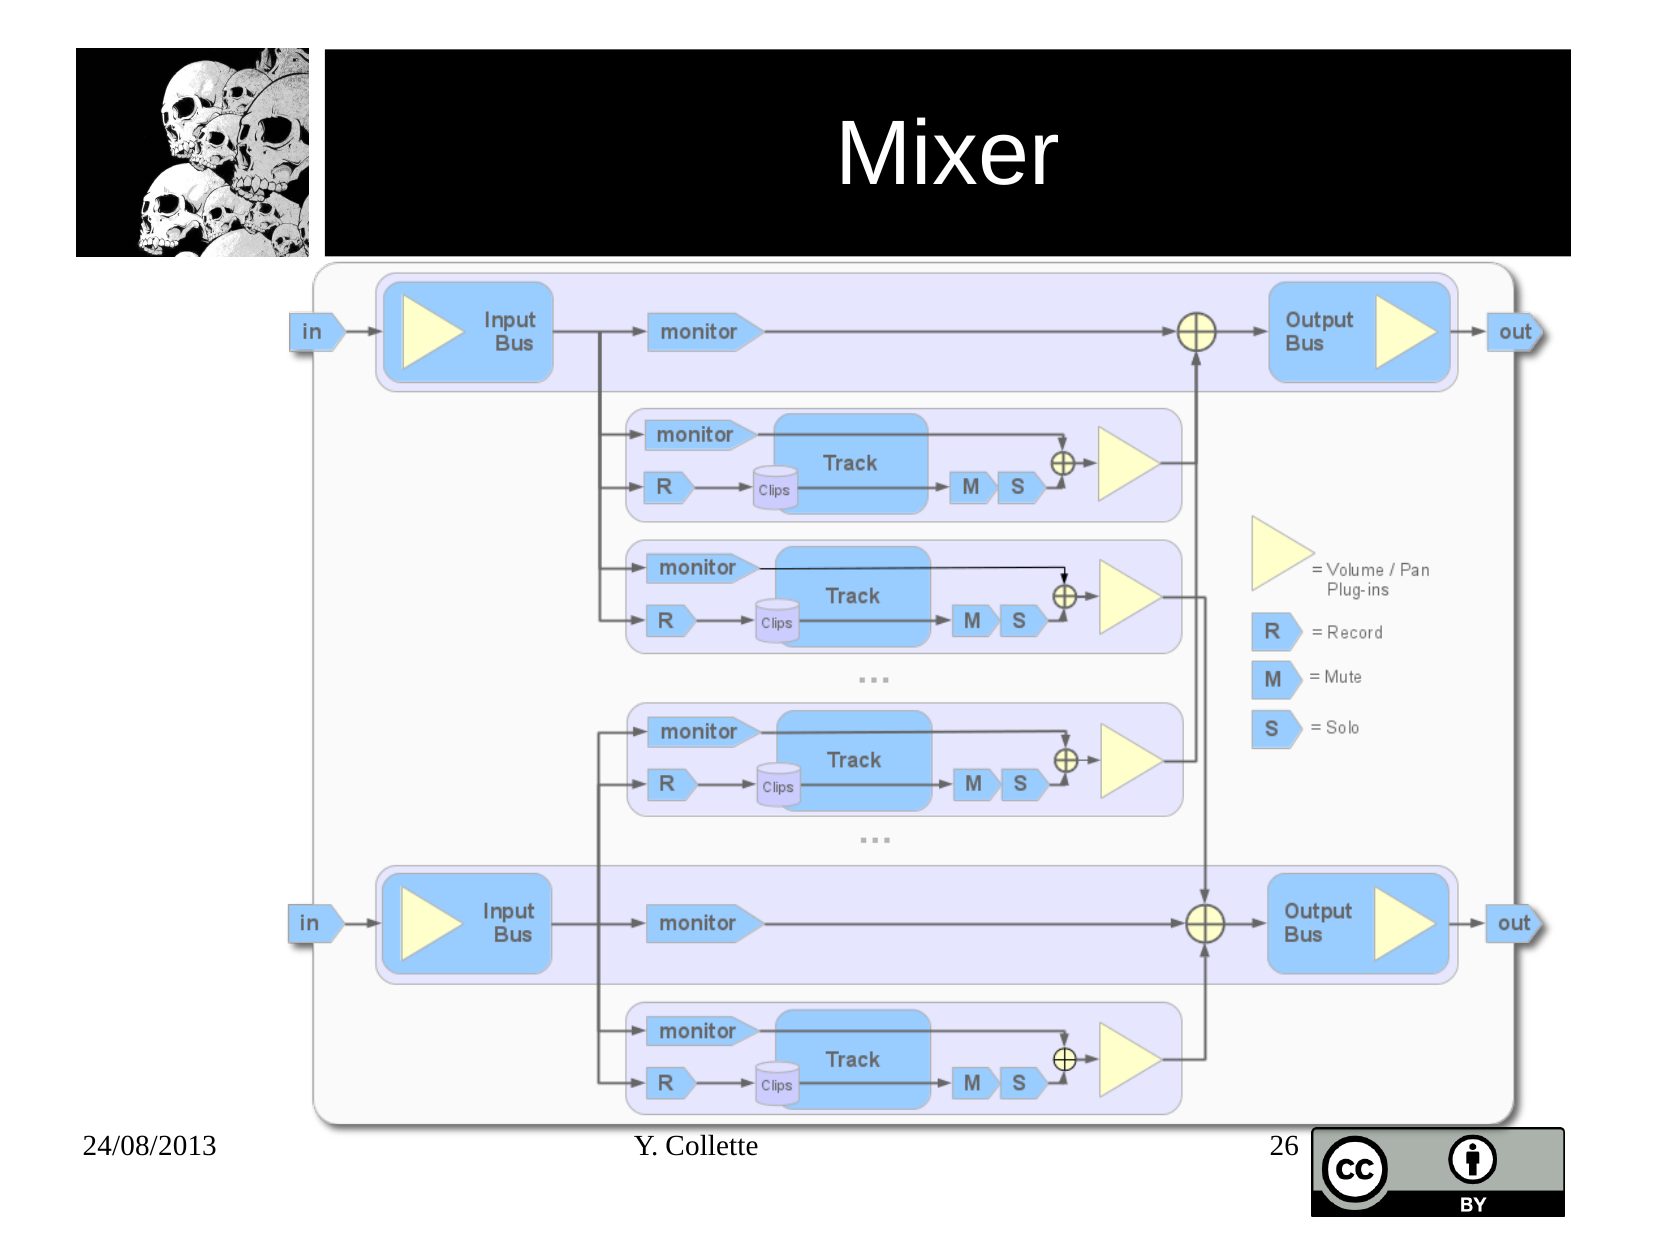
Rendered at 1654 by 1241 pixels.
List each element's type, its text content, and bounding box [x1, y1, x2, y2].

title Mixer [324, 49, 1571, 257]
picture [76, 48, 1565, 1217]
